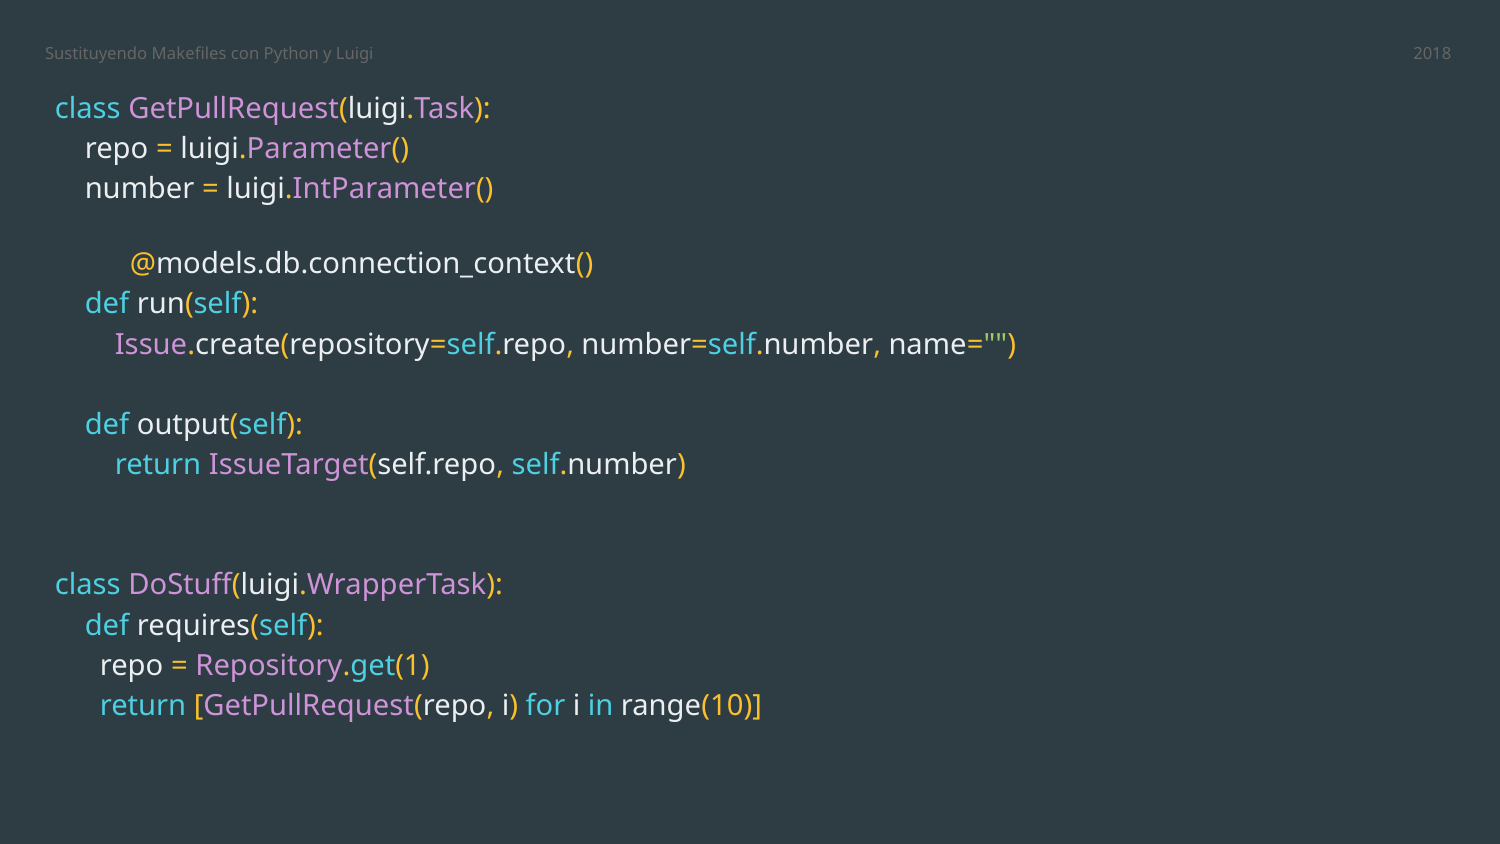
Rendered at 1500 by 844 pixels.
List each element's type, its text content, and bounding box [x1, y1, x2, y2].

list class GetPullRequest(luigi.Task): repo = luigi.Parameter() number = luigi.IntParameter() @models.db.connection_context() def run(self): Issue.create(repository=self.repo, number=self.number, name="") def output(self): return IssueTarget(self.repo, self.number) class DoStuff(luigi.WrapperTask): def requires(self): repo = Repository.get(1) return [GetPullRequest(repo, i) for i in range(10)] [39, 69, 1465, 562]
